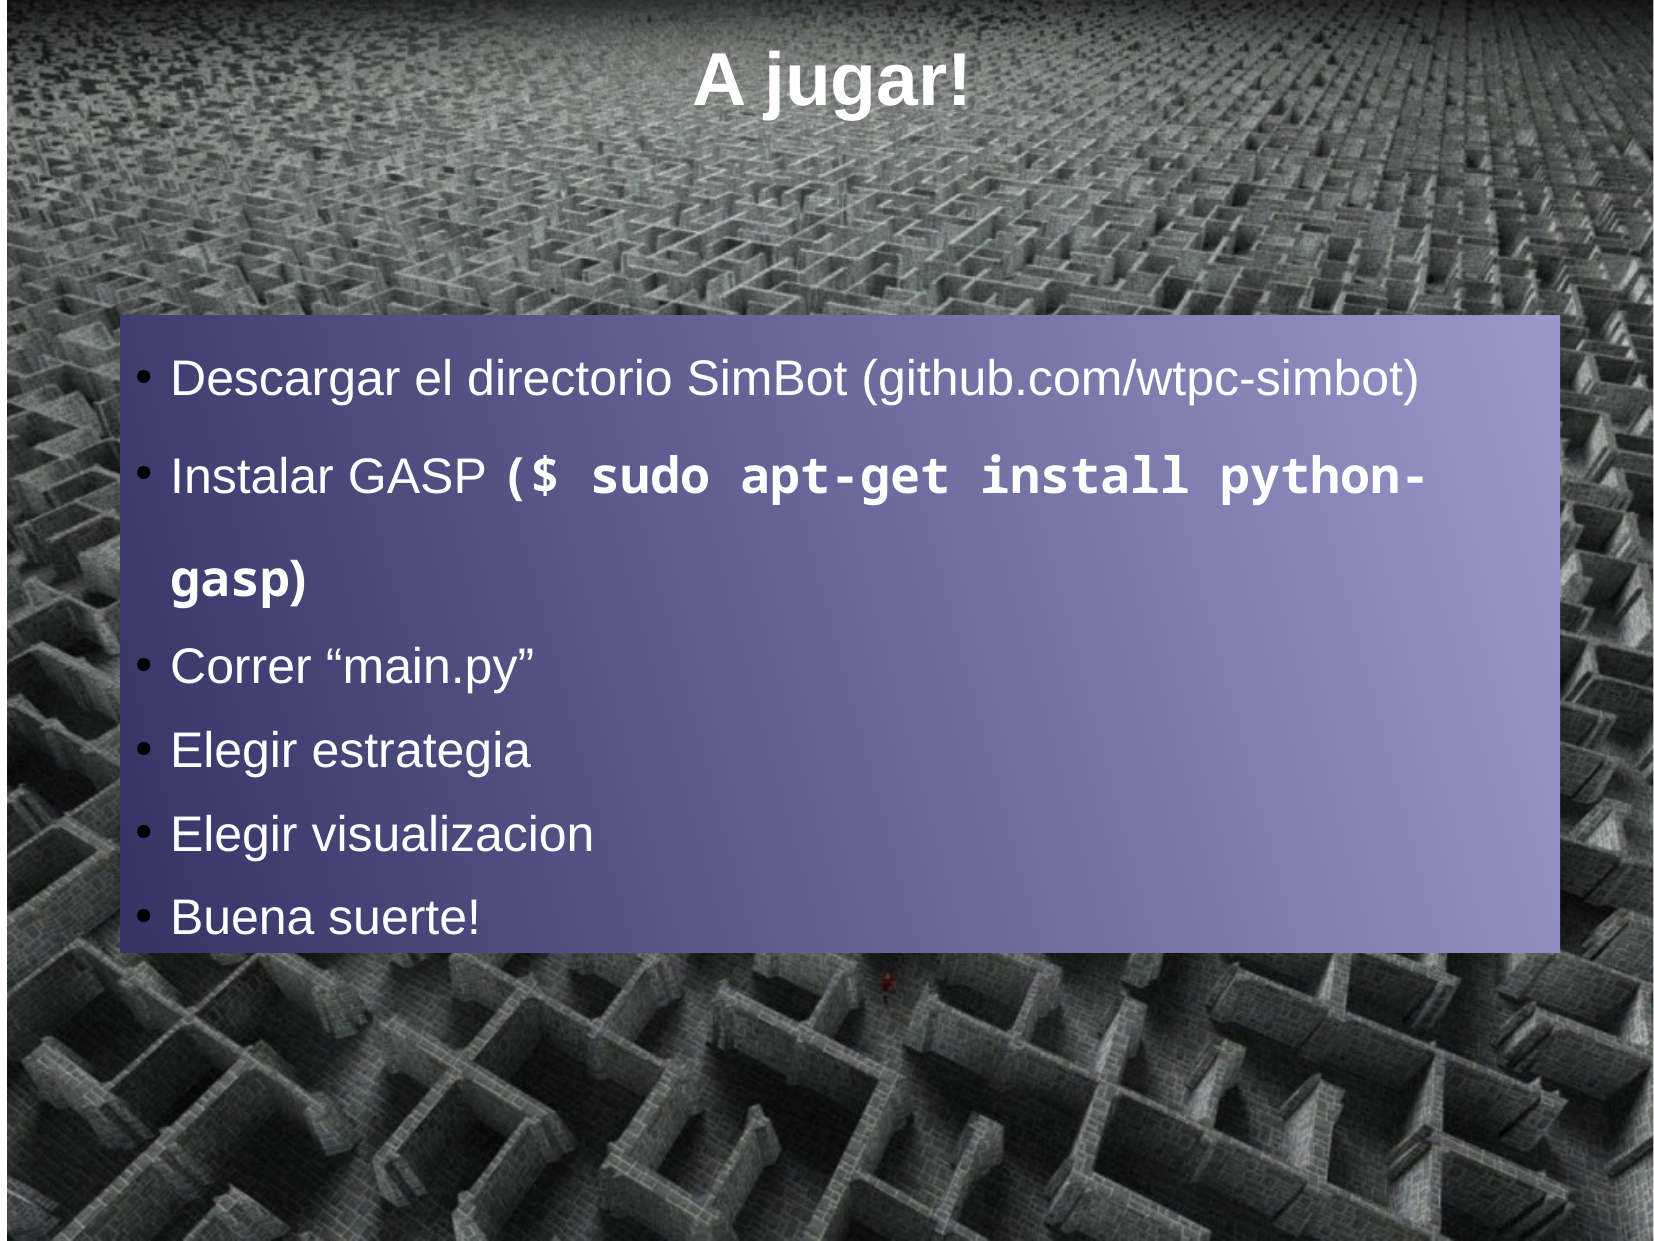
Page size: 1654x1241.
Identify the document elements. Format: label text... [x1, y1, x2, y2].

picture [7, 0, 1654, 1241]
text_box A jugar! [450, 30, 1216, 129]
text_box Descargar el directorio SimBot (github.com/wtpc-simbot) Instalar GASP ($ sudo apt-get install python-gasp) Correr “main.py” Elegir estrategia Elegir visualizacion Buena suerte! [120, 315, 1561, 888]
